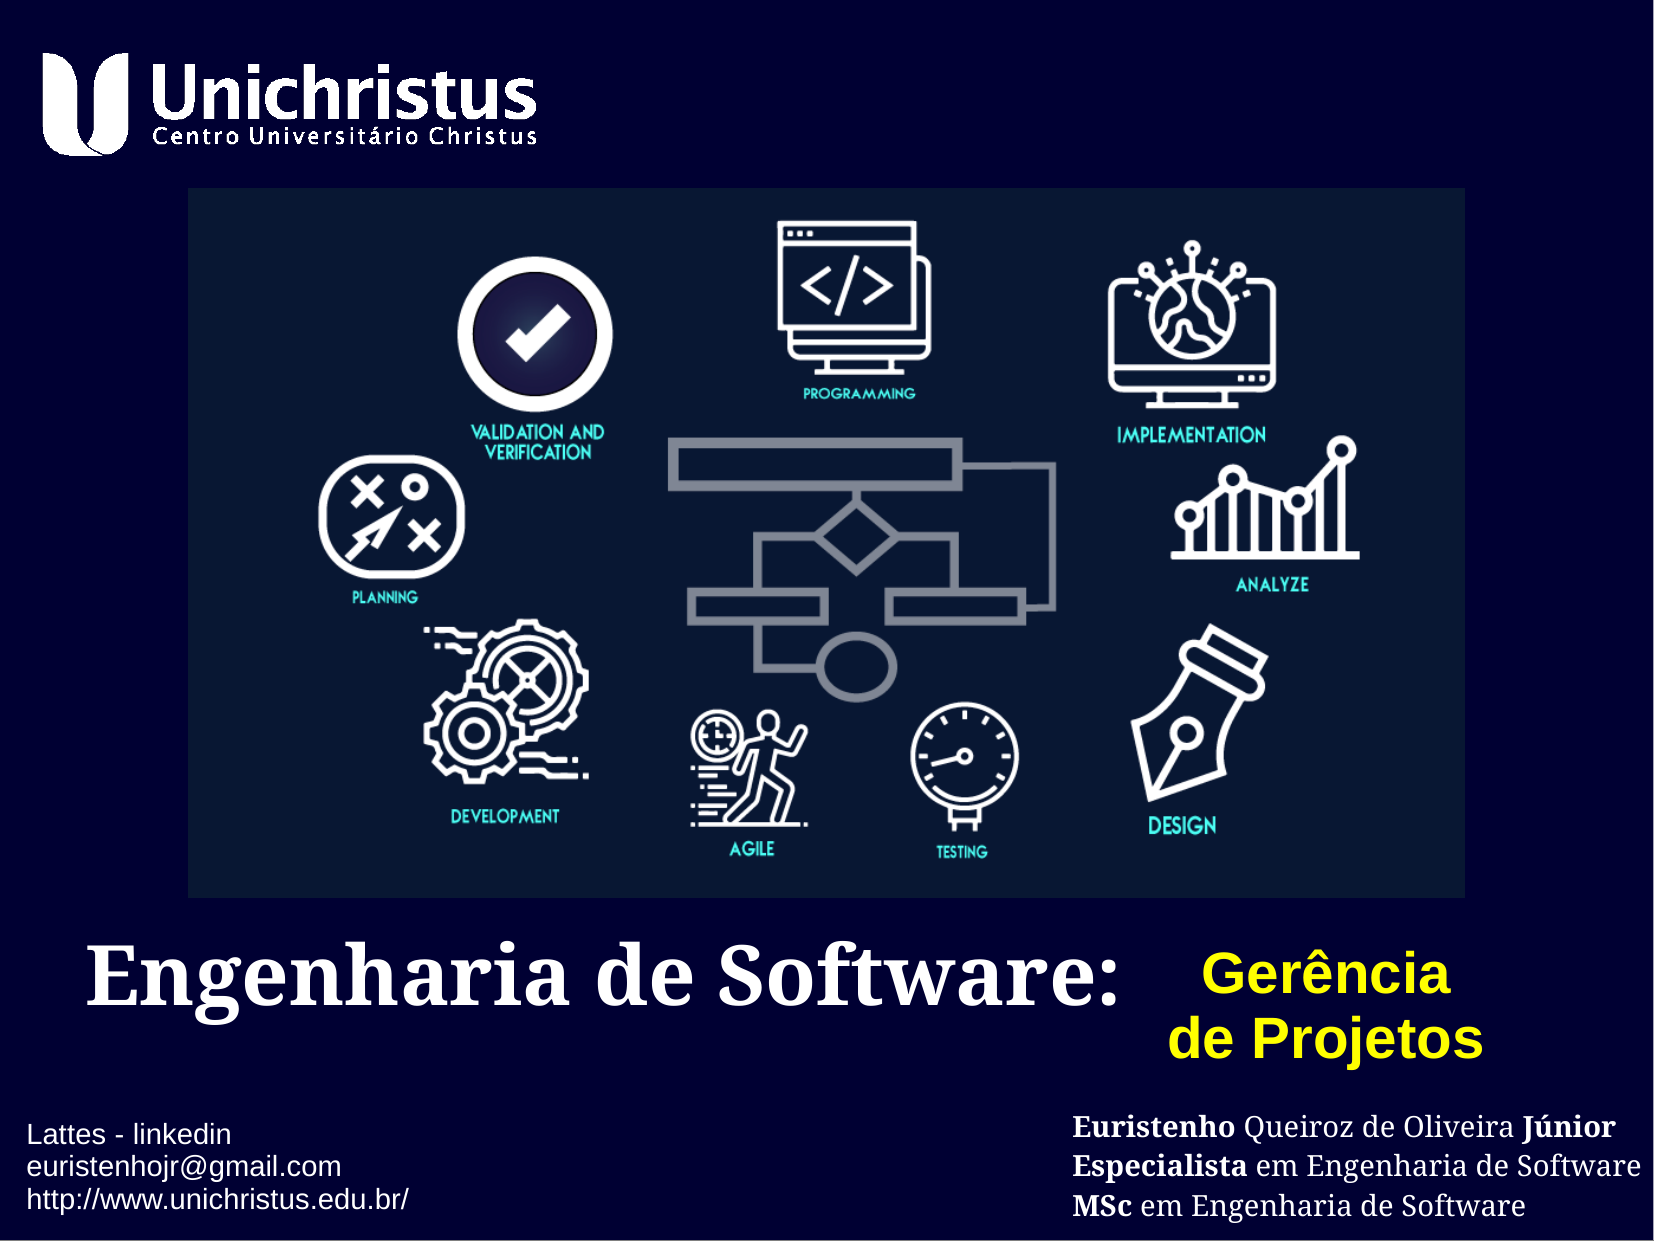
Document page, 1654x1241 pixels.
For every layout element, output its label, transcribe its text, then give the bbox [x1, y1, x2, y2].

picture [35, 47, 544, 159]
text_box Gerência de Projetos [1152, 933, 1501, 1078]
text_box Lattes - linkedin euristenhojr@gmail.com http://www.unichristus.edu.br/ [11, 1110, 532, 1236]
text_box [0, 0, 1654, 1241]
text_box Engenharia de Software: [70, 909, 1152, 1031]
picture [188, 188, 1465, 898]
text_box Euristenho Queiroz de Oliveira Júnior Especialista em Engenharia de Software MSc em Engenharia de Software [1057, 1098, 1646, 1225]
